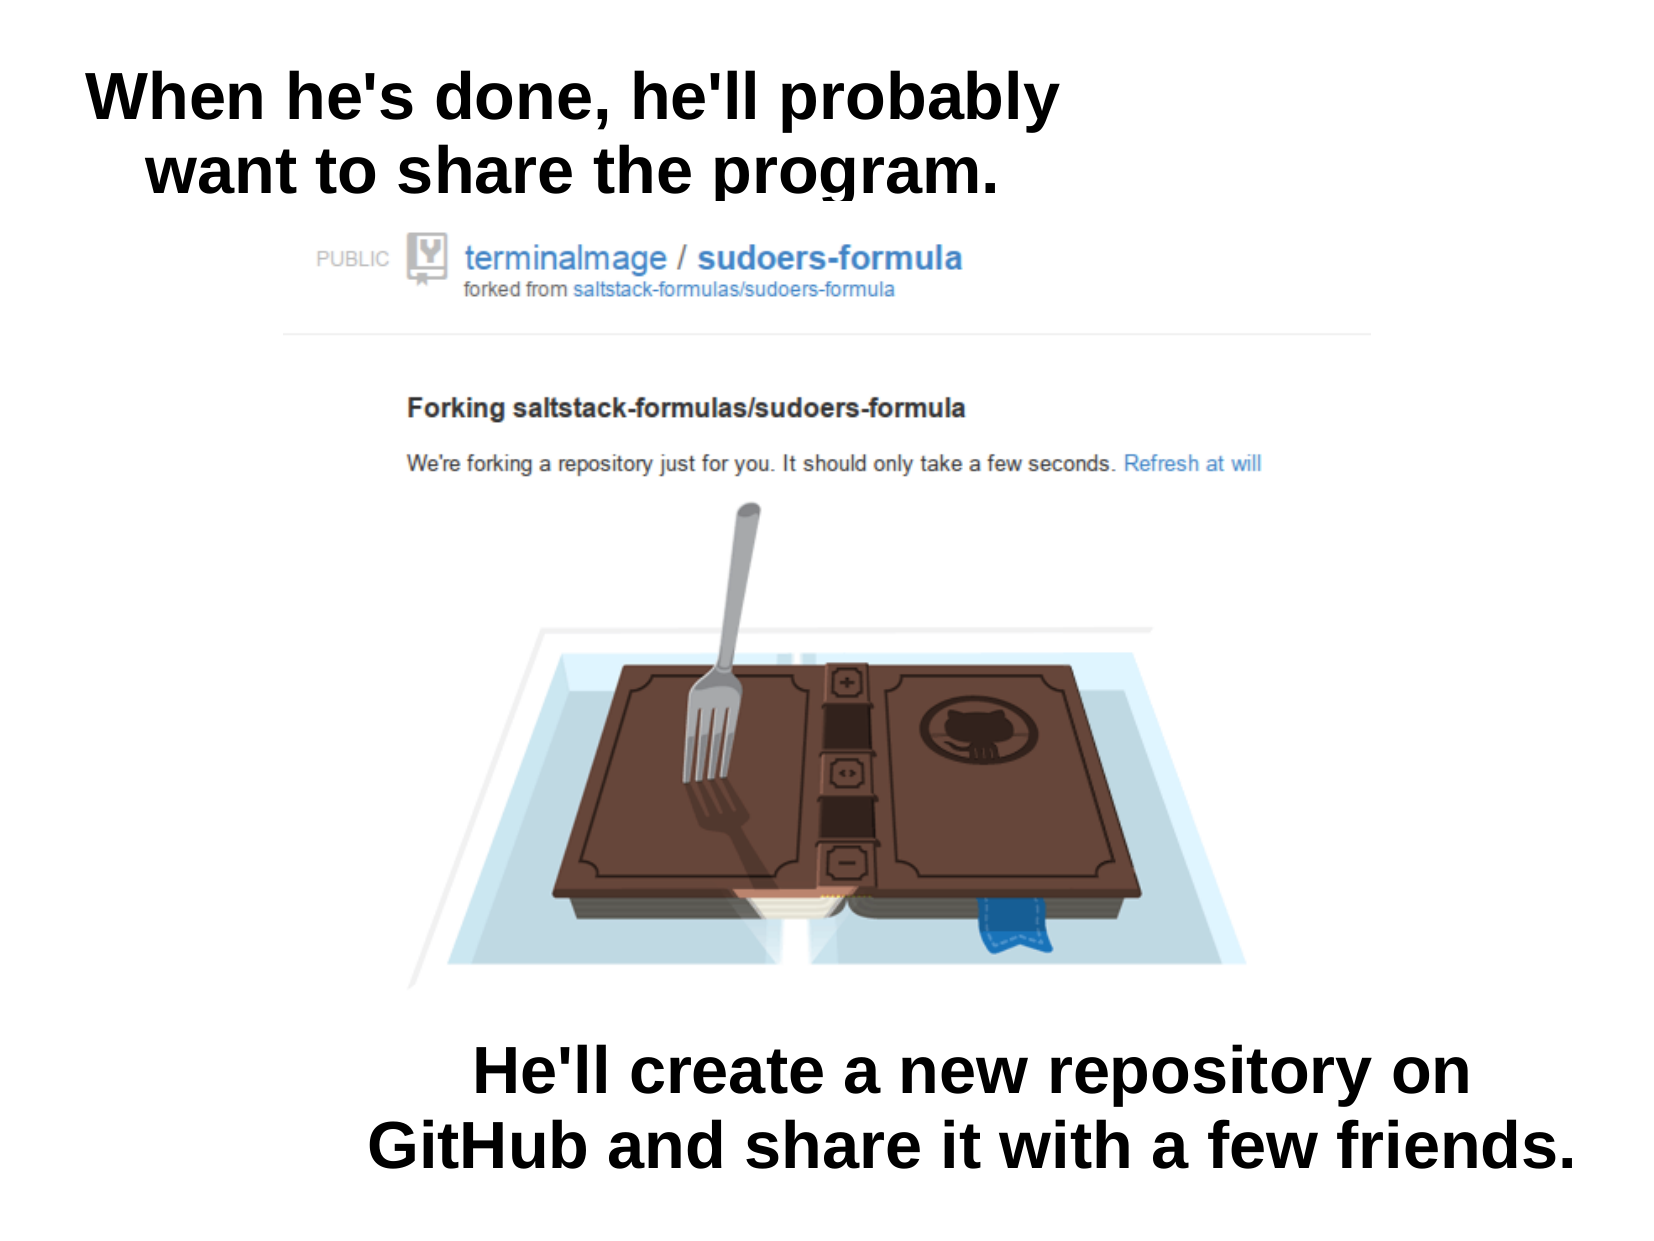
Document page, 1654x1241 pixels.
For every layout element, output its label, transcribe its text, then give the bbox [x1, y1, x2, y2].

text_box He'll create a new repository on GitHub and share it with a few friends. [343, 1025, 1604, 1191]
picture [283, 201, 1371, 1039]
text_box When he's done, he'll probably want to share the program. [48, 51, 1099, 215]
